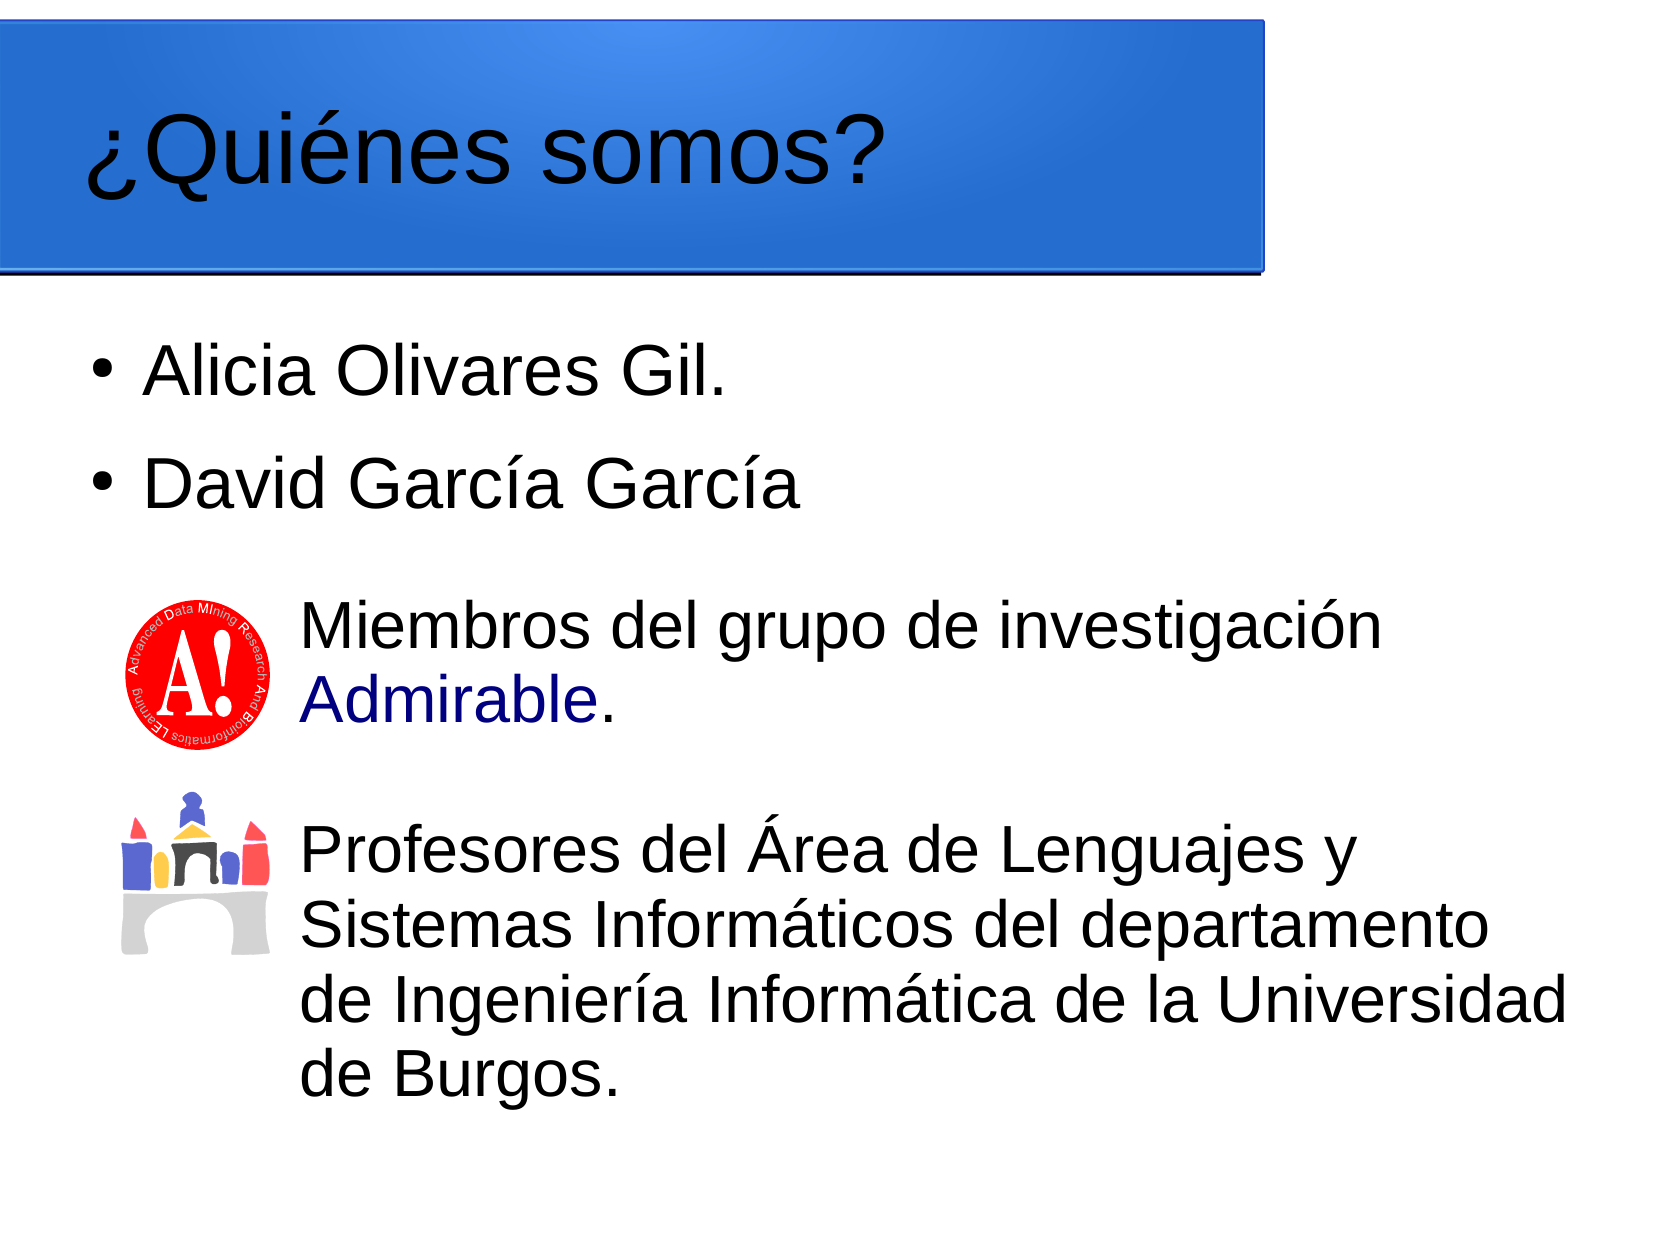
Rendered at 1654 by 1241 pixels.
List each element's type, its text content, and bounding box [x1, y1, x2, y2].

picture [125, 600, 271, 751]
title ¿Quiénes somos? [82, 47, 1235, 252]
text_box Miembros del grupo de investigación Admirable. Profesores del Área de Lenguajes y Sistemas Informáticos del departamento de Ingeniería Informática de la Universidad de Burgos. [285, 580, 1591, 1144]
picture [120, 791, 271, 957]
list Alicia Olivares Gil. David García García [71, 330, 1561, 601]
